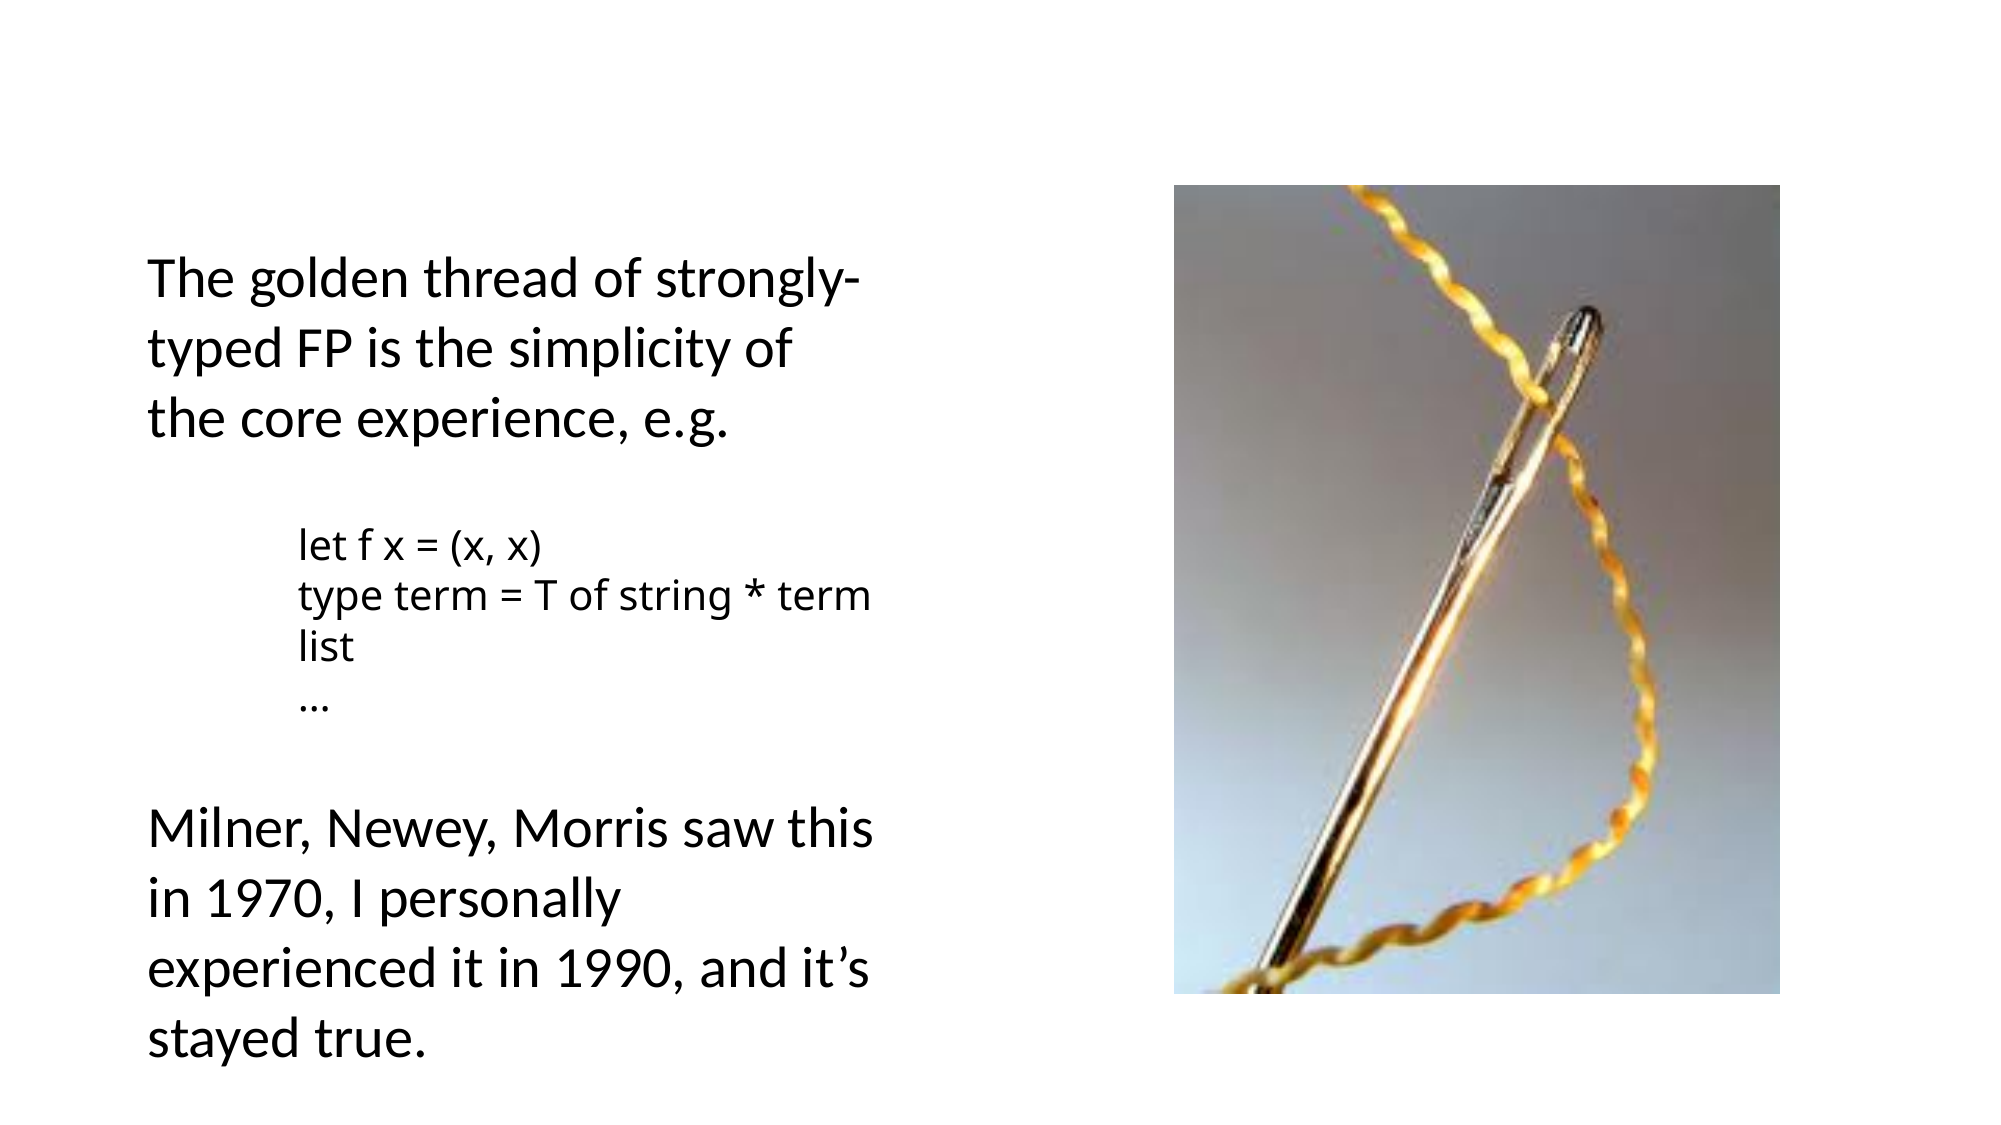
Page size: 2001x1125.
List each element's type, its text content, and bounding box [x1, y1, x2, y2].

text_box The golden thread of strongly-typed FP is the simplicity of the core experience, e.g. let f x = (x, x) type term = T of string * term list … Milner, Newey, Morris saw this in 1970, I personally experienced it in 1990, and it’s stayed true. [128, 231, 894, 1035]
picture [1174, 185, 1780, 995]
